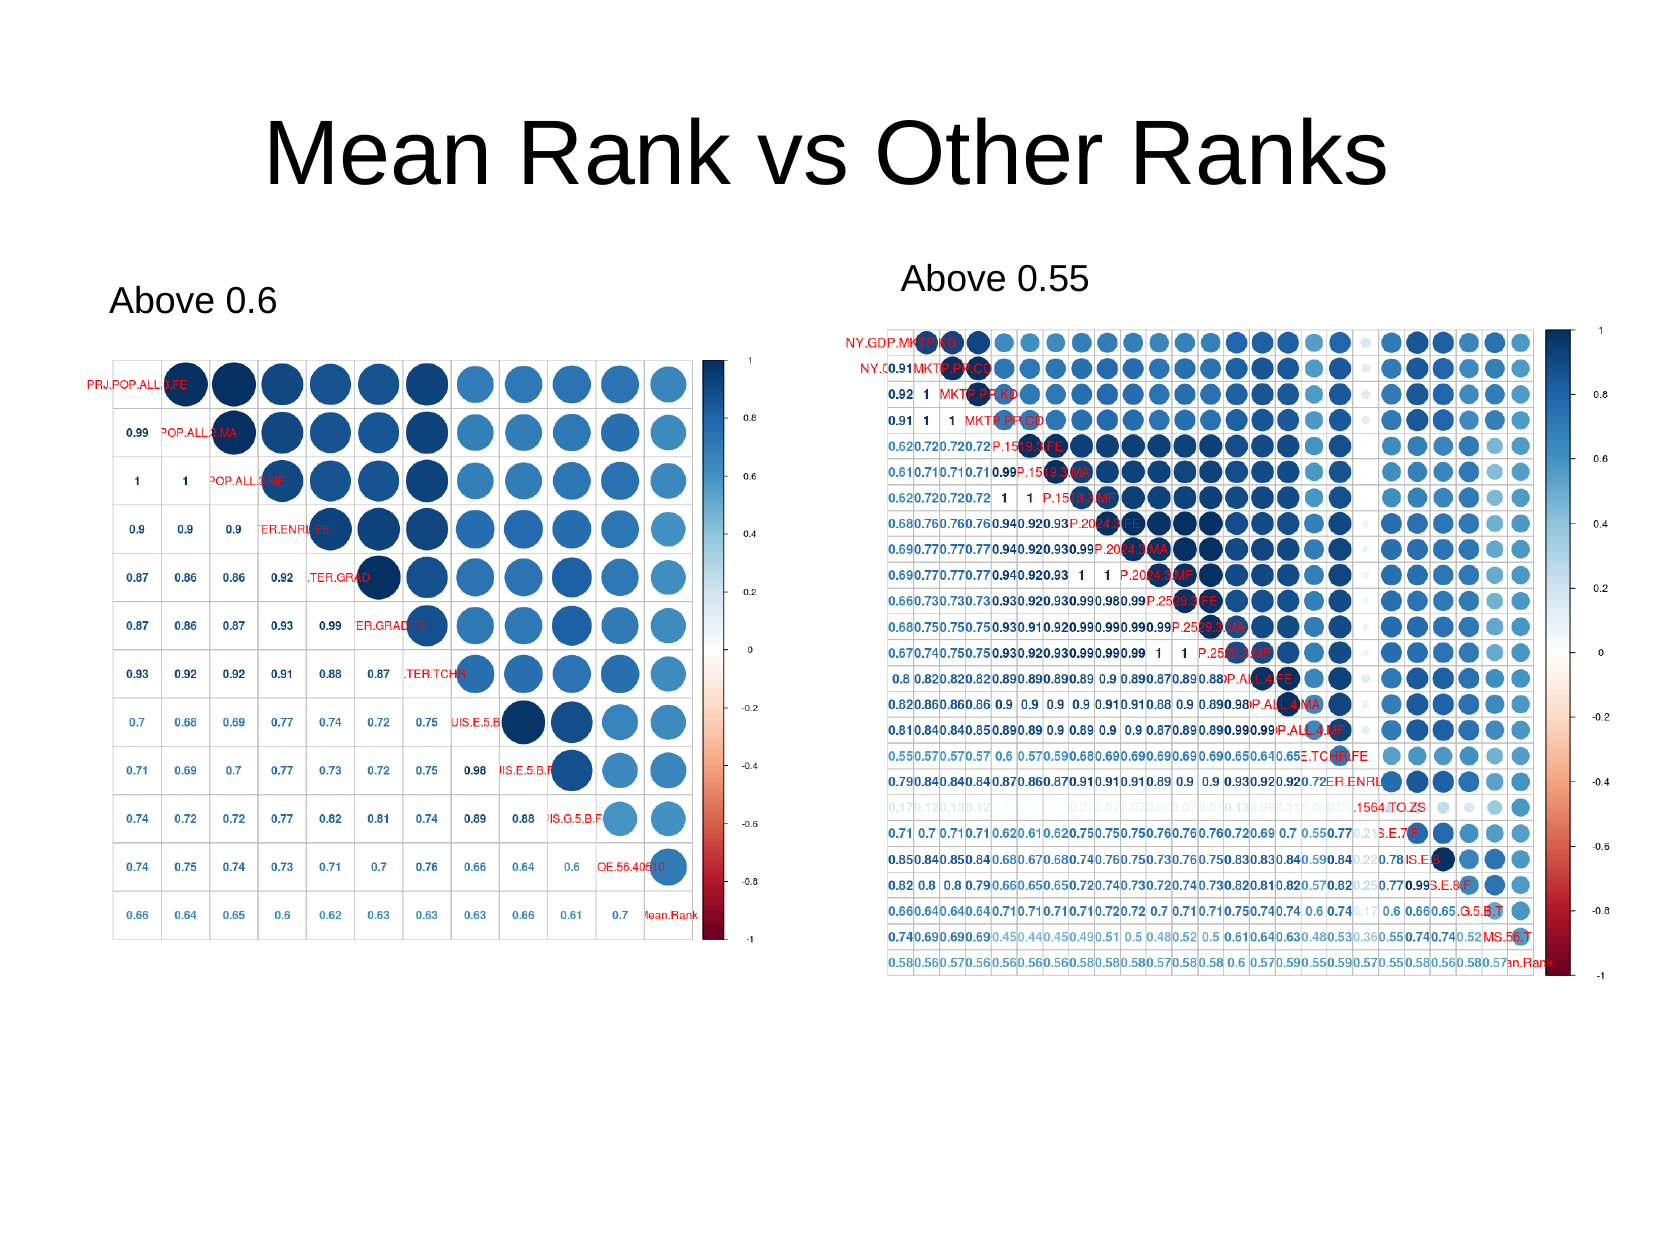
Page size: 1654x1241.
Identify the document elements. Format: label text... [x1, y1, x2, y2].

text_box Above 0.6 [94, 271, 293, 329]
text_box Above 0.55 [885, 250, 1105, 308]
picture [59, 271, 779, 991]
picture [826, 224, 1630, 1028]
title Mean Rank vs Other Ranks [82, 49, 1571, 257]
